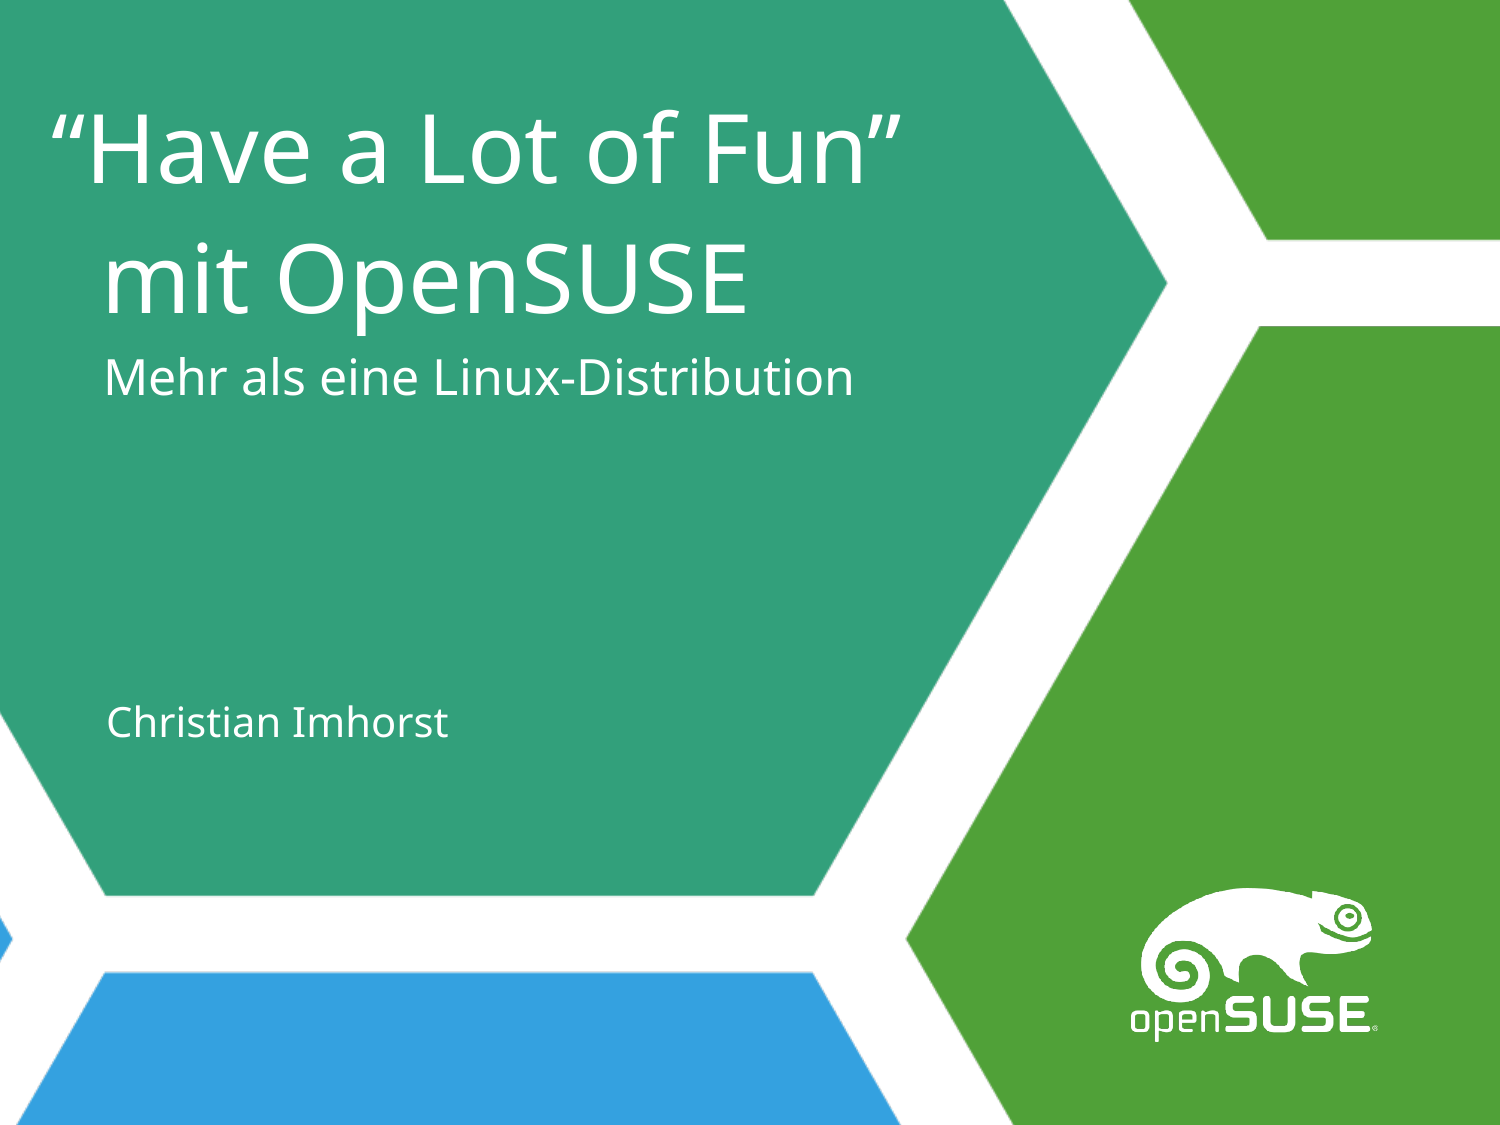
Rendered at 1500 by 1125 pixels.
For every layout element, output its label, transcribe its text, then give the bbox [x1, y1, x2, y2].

picture [0, 0, 1500, 1125]
title “Have a Lot of Fun” mit OpenSUSE Mehr als eine Linux-Distribution [51, 105, 1101, 410]
list Christian Imhorst [103, 693, 801, 994]
